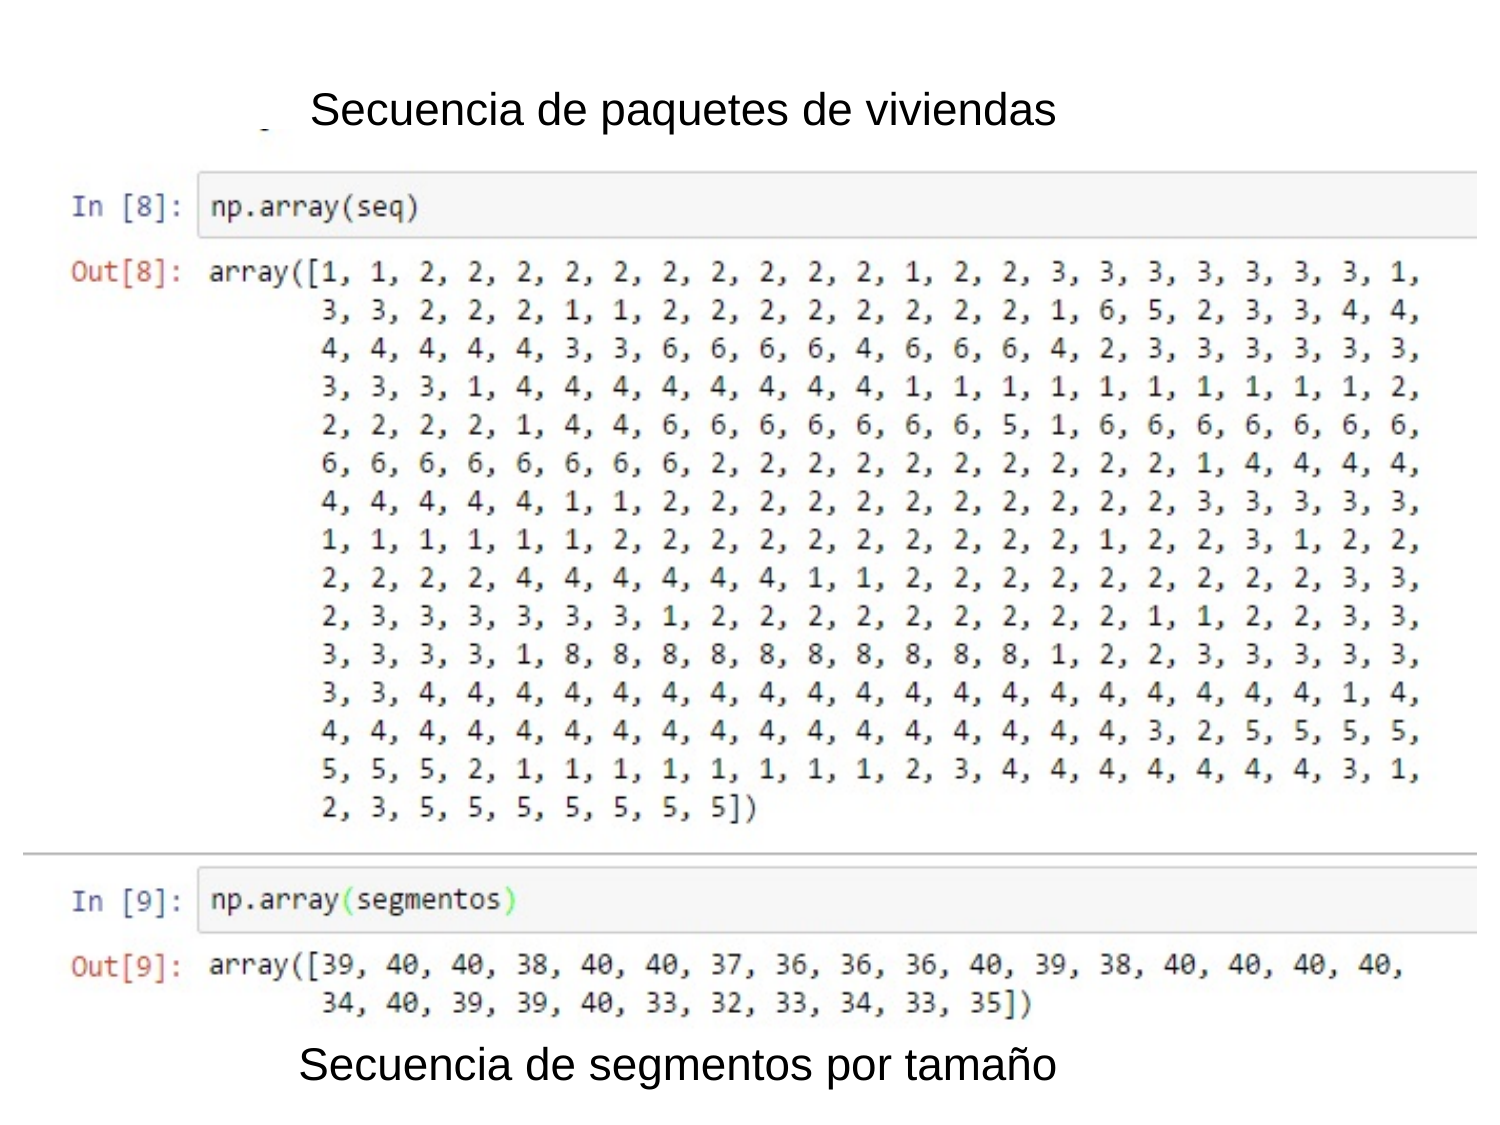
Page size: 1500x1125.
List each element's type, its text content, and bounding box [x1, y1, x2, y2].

text_box Secuencia de segmentos por tamaño [283, 1027, 1241, 1098]
picture [23, 129, 1477, 1040]
text_box Secuencia de paquetes de viviendas [295, 71, 1253, 142]
